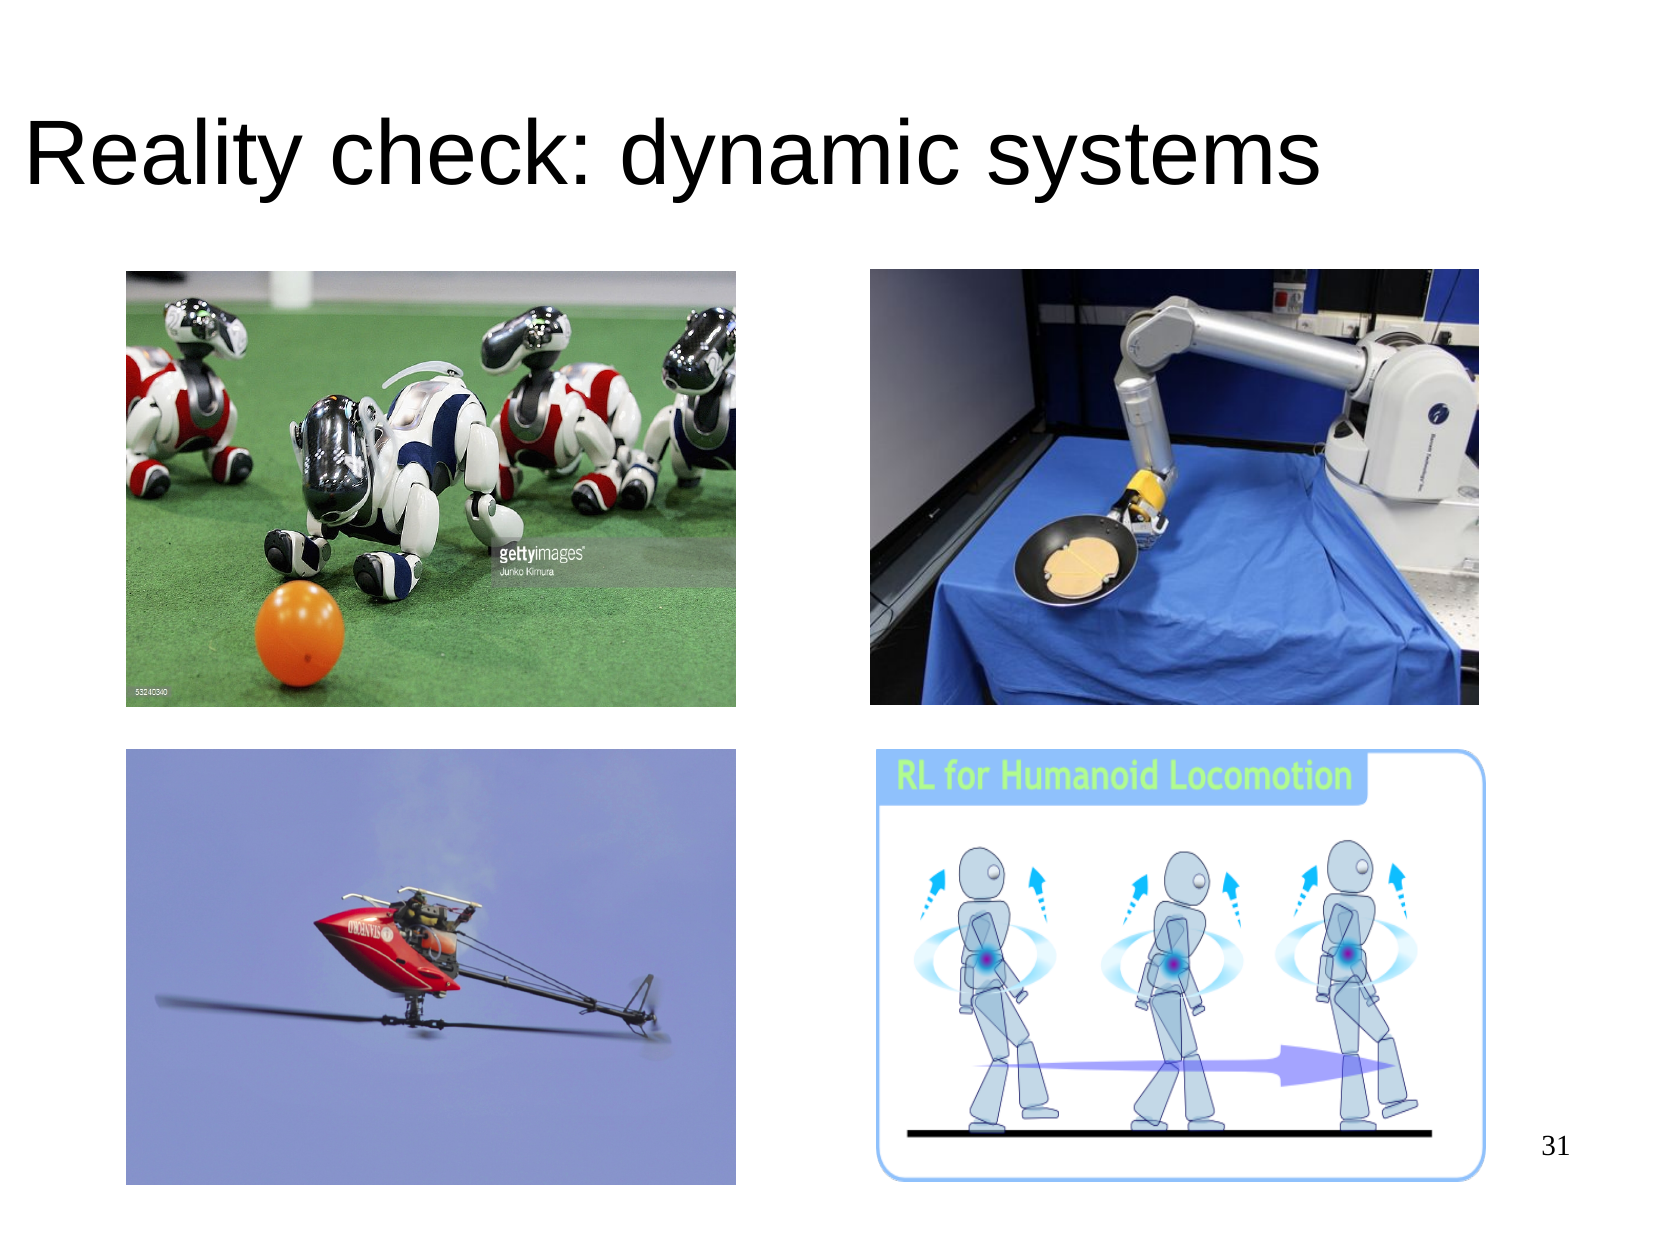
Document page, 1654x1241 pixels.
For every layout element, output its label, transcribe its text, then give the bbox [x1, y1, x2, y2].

picture [870, 269, 1479, 706]
picture [126, 271, 736, 707]
title Reality check: dynamic systems [23, 49, 1512, 257]
picture [876, 749, 1486, 1182]
picture [126, 749, 736, 1186]
